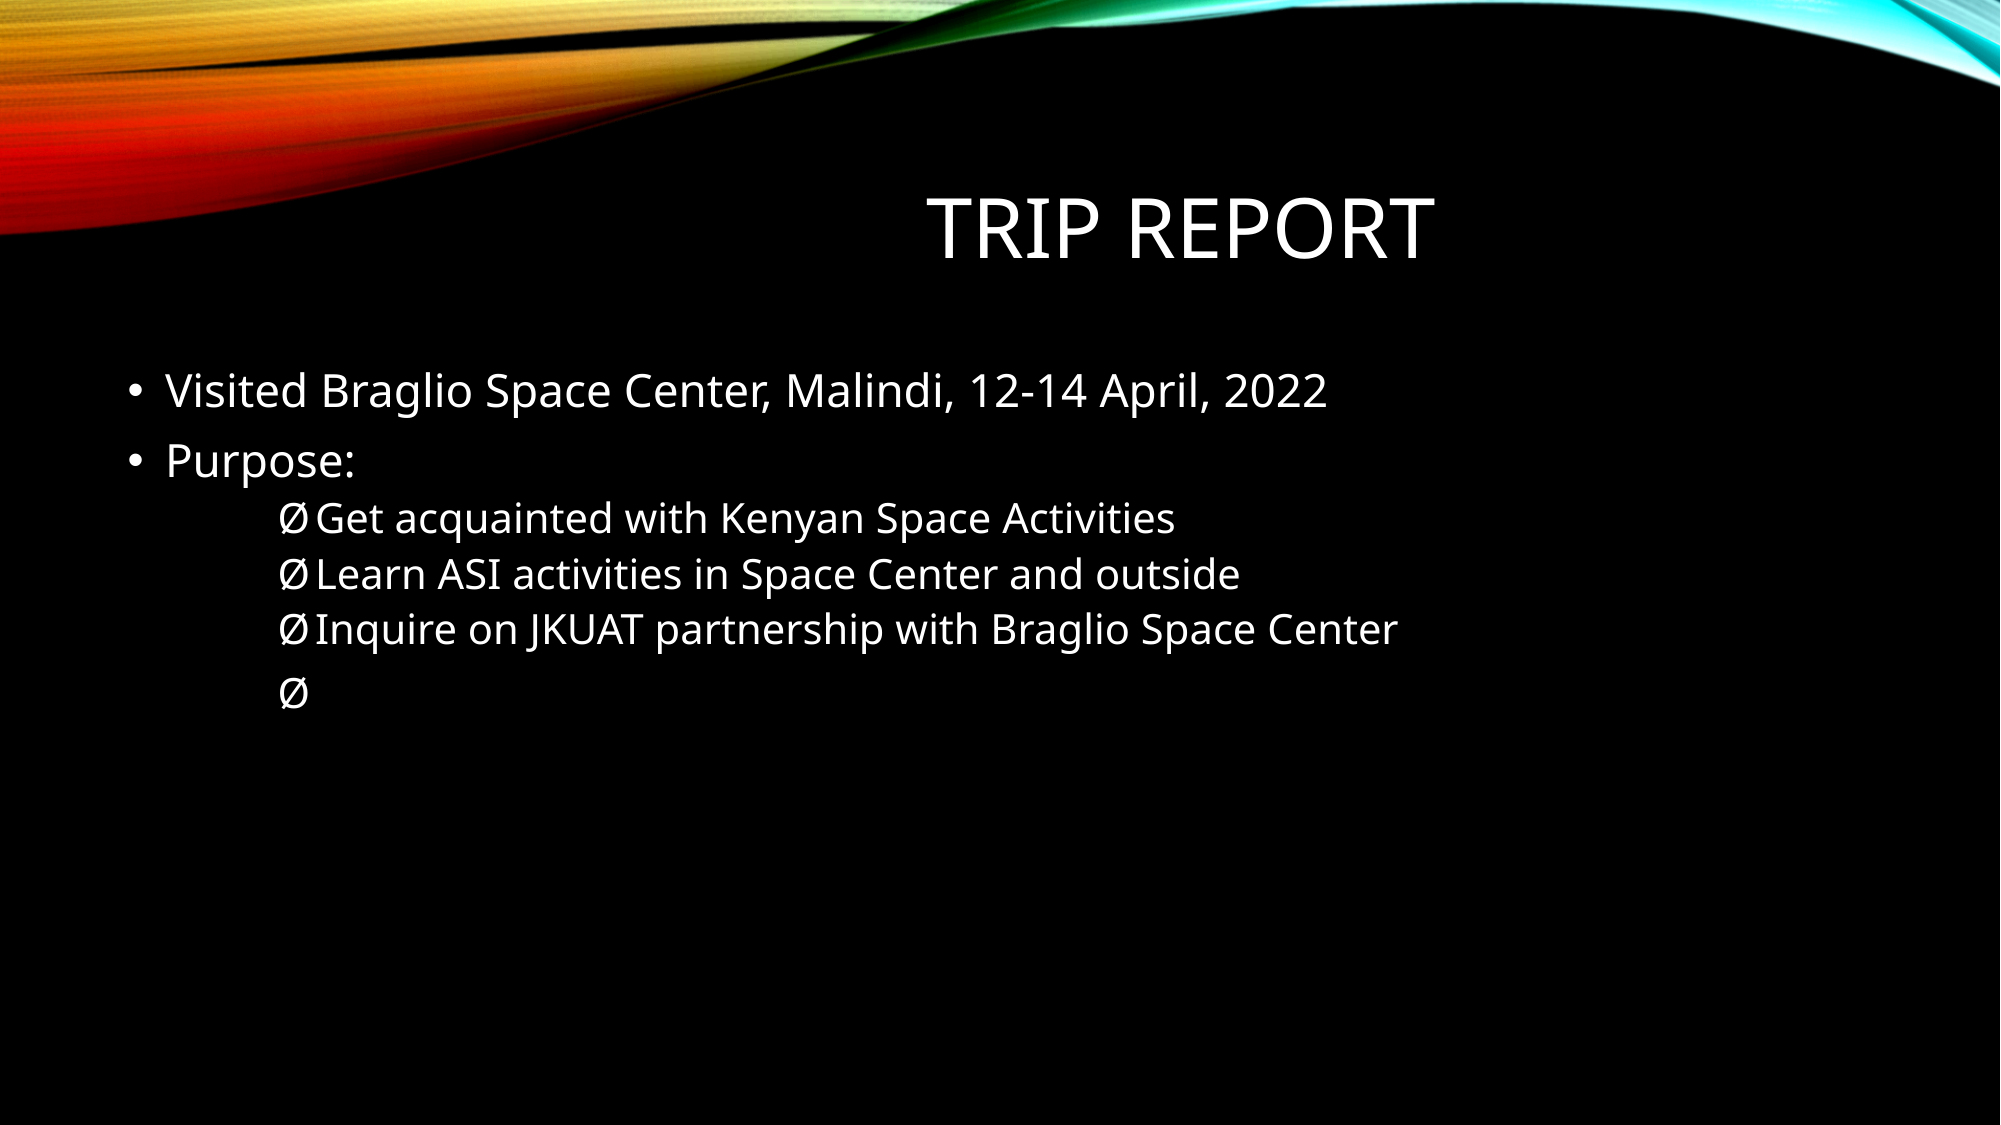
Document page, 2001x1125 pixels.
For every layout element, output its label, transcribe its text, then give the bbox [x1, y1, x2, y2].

list Visited Braglio Space Center, Malindi, 12-14 April, 2022 Purpose: Get acquainted with Kenyan Space Activities Learn ASI activities in Space Center and outside Inquire on JKUAT partnership with Braglio Space Center [112, 360, 1888, 1021]
title TRIP REPORT [474, 125, 1888, 338]
